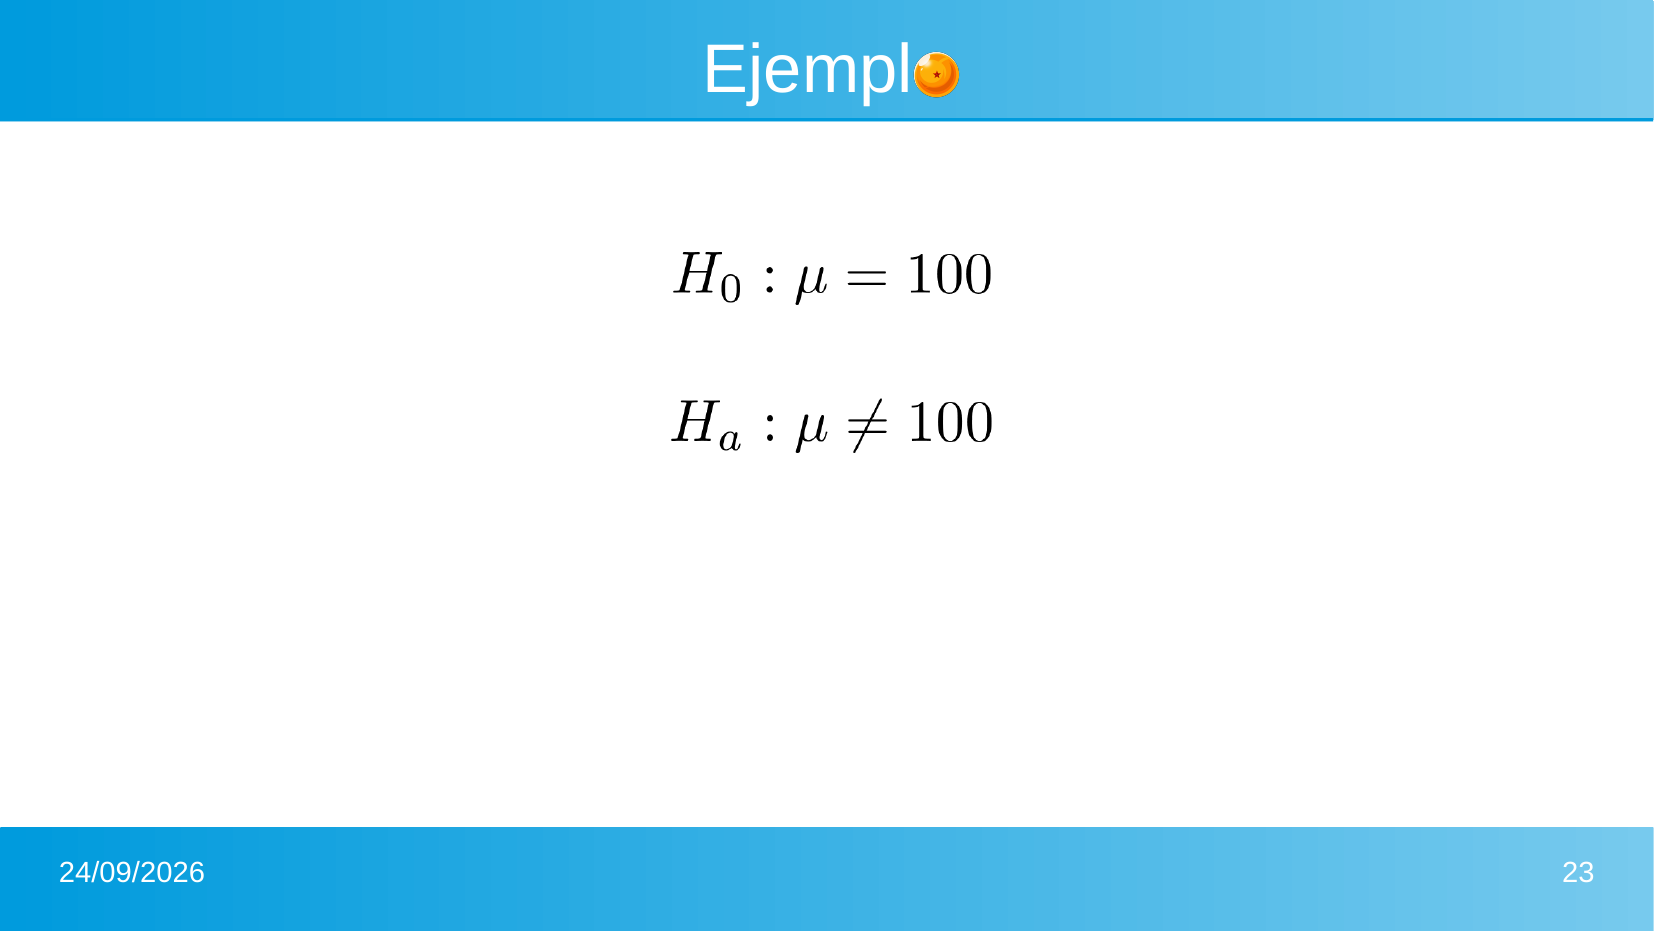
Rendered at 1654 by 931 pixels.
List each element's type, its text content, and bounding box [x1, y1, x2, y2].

picture [671, 398, 992, 453]
picture [673, 252, 991, 305]
picture [909, 48, 966, 105]
title Ejempl [59, 29, 1595, 108]
